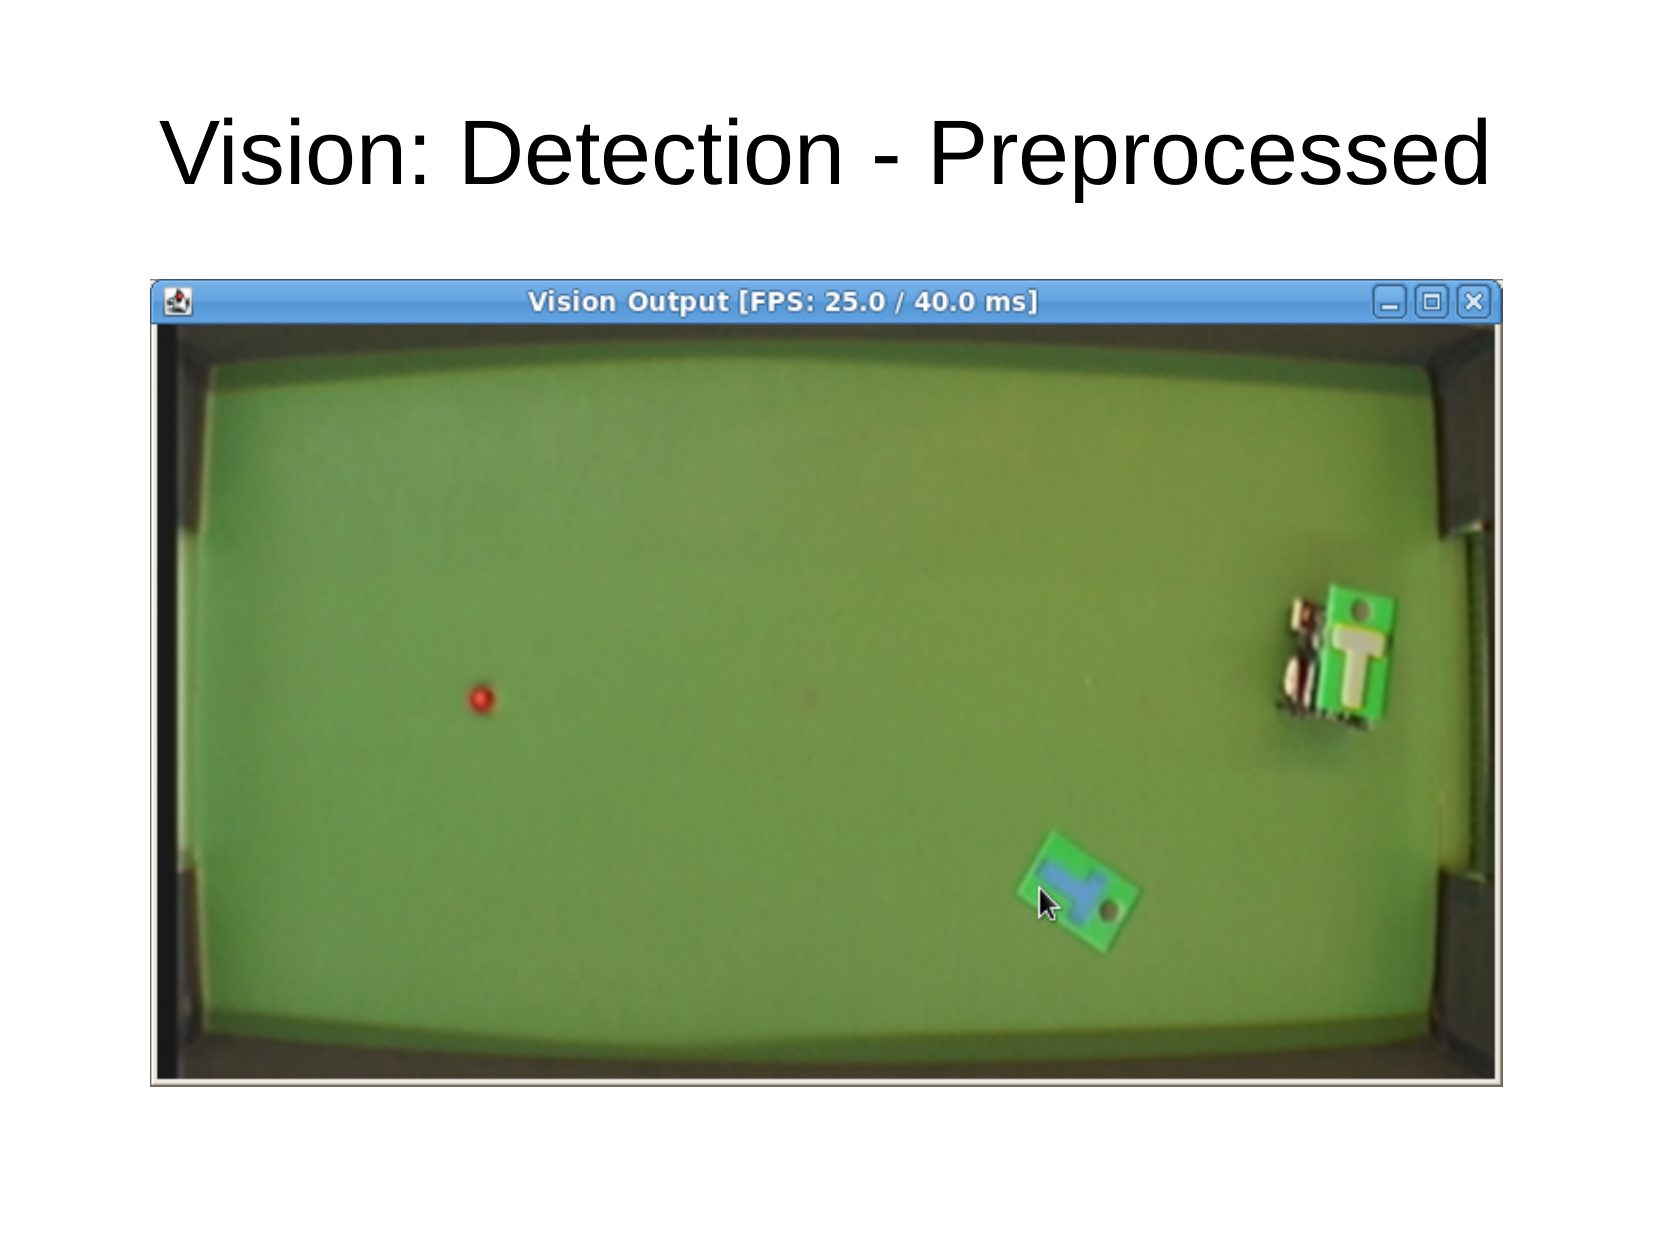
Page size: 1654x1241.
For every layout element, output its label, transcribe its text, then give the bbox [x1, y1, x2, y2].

title Vision: Detection - Preprocessed [82, 49, 1571, 257]
picture [150, 279, 1503, 1087]
